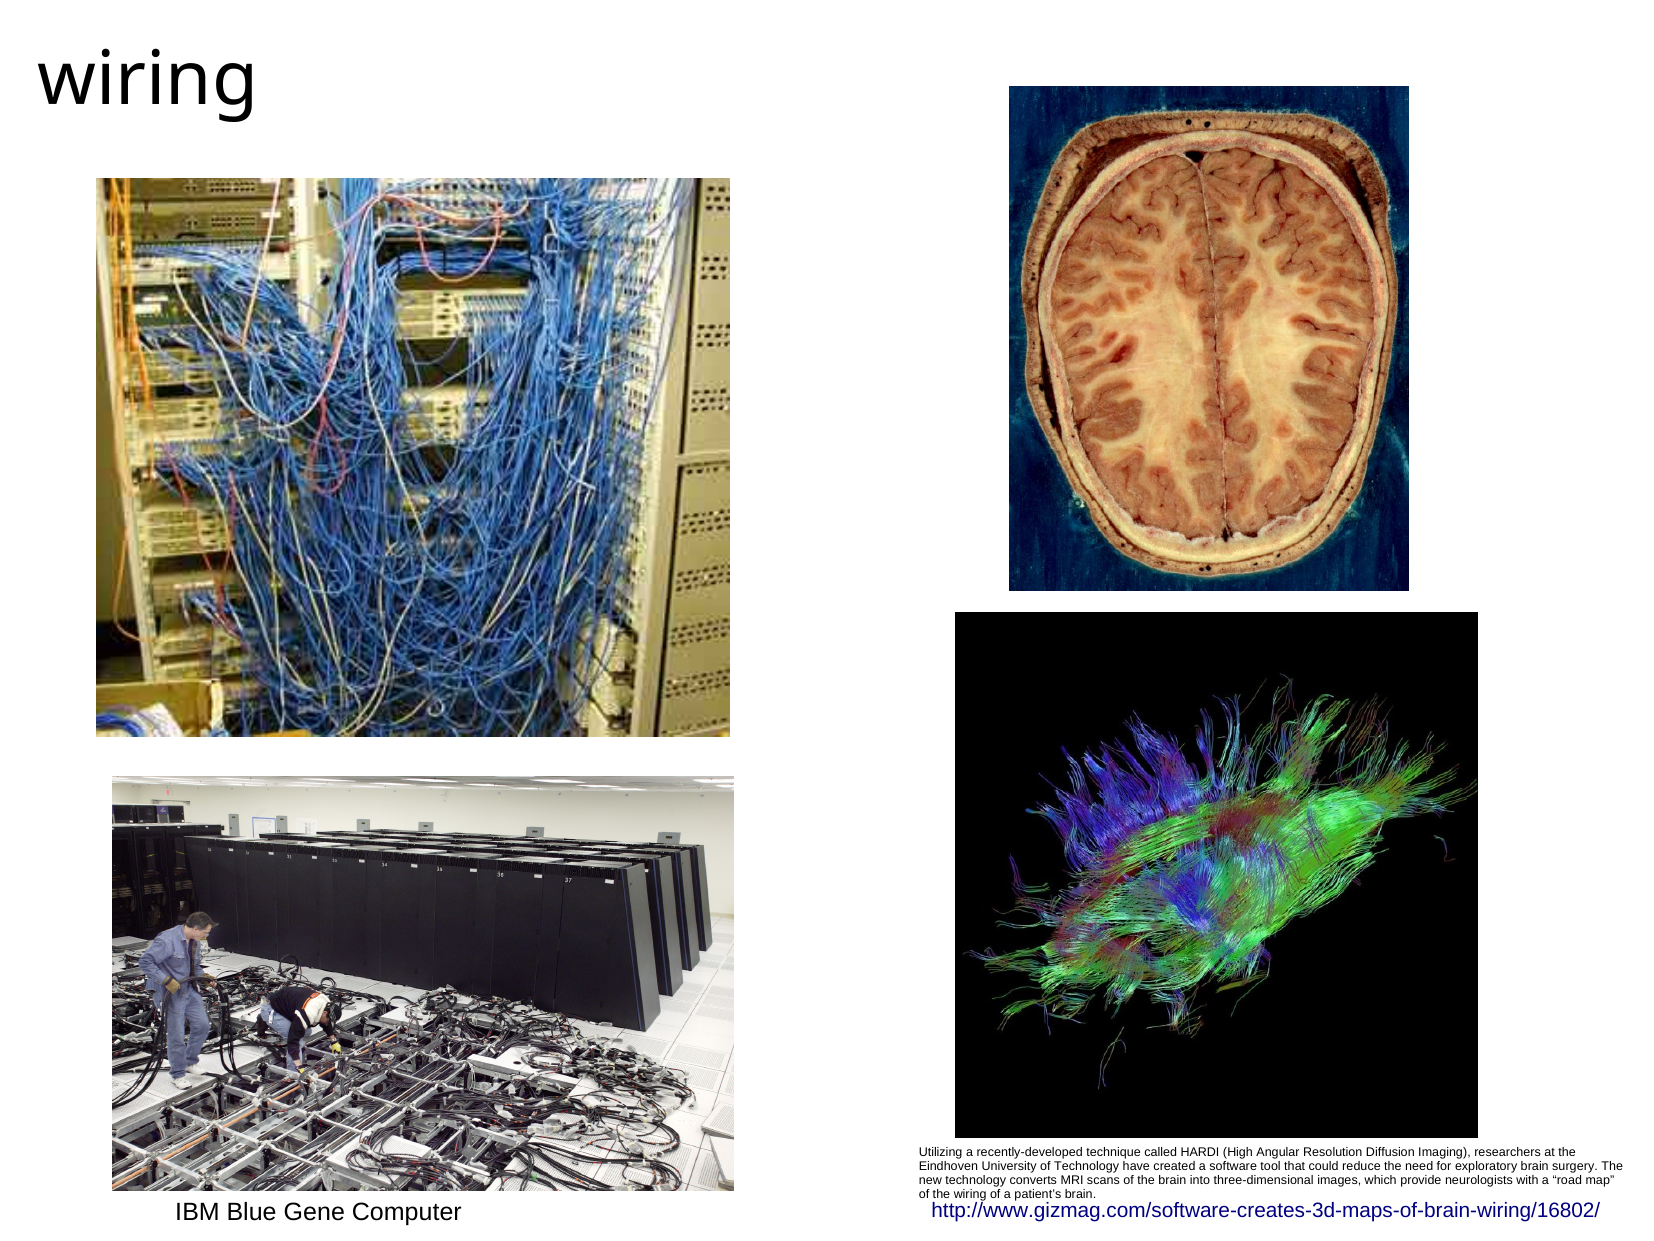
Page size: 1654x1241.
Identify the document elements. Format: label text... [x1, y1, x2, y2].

picture [1009, 86, 1409, 591]
title wiring [37, 0, 1613, 151]
picture [112, 776, 734, 1191]
text_box http://www.gizmag.com/software-creates-3d-maps-of-brain-wiring/16802/ [916, 1209, 1615, 1230]
picture [955, 612, 1478, 1137]
picture [96, 178, 730, 737]
text_box IBM Blue Gene Computer [160, 1190, 619, 1241]
text_box Utilizing a recently-developed technique called HARDI (High Angular Resolution Diffusion Imaging), researchers at the Eindhoven University of Technology have created a software tool that could reduce the need for exploratory brain surgery. The new technology converts MRI scans of the brain into three-dimensional images, which provide neurologists with a “road map” of the wiring of a patient’s brain. [903, 1137, 1640, 1209]
